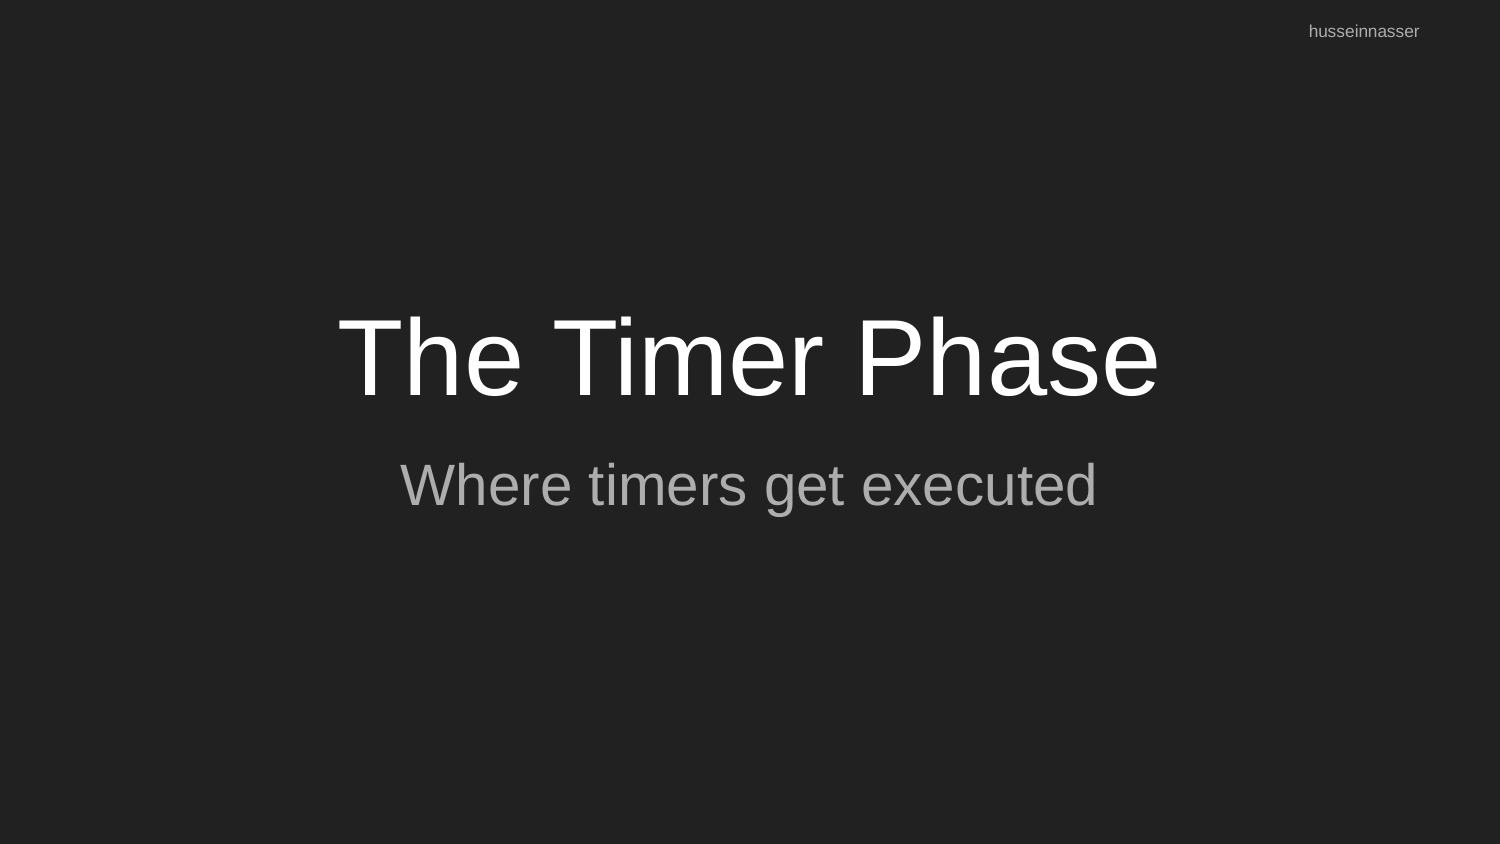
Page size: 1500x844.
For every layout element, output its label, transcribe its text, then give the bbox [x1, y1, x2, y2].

subtitle husseinnasser [1236, 11, 1492, 53]
title The Timer Phase [51, 95, 1449, 432]
subtitle Where timers get executed [51, 432, 1449, 563]
